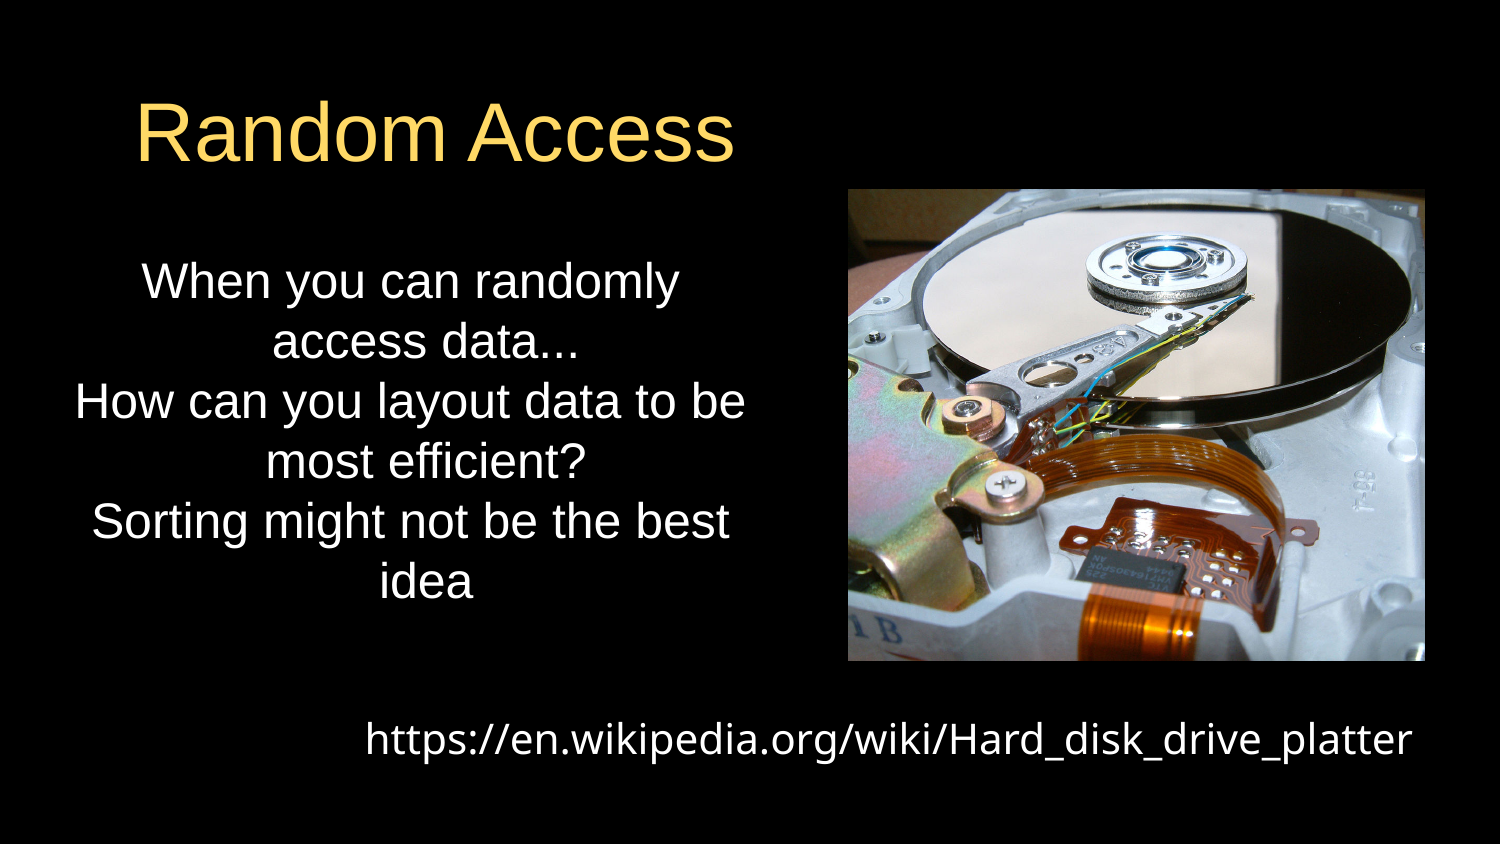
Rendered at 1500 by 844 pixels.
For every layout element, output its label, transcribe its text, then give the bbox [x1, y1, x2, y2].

title Random Access [106, 22, 764, 235]
picture [848, 189, 1425, 661]
list When you can randomly access data... How can you layout data to be most efficient? Sorting might not be the best idea [64, 240, 757, 767]
text_box https://en.wikipedia.org/wiki/Hard_disk_drive_platter [299, 704, 1479, 771]
